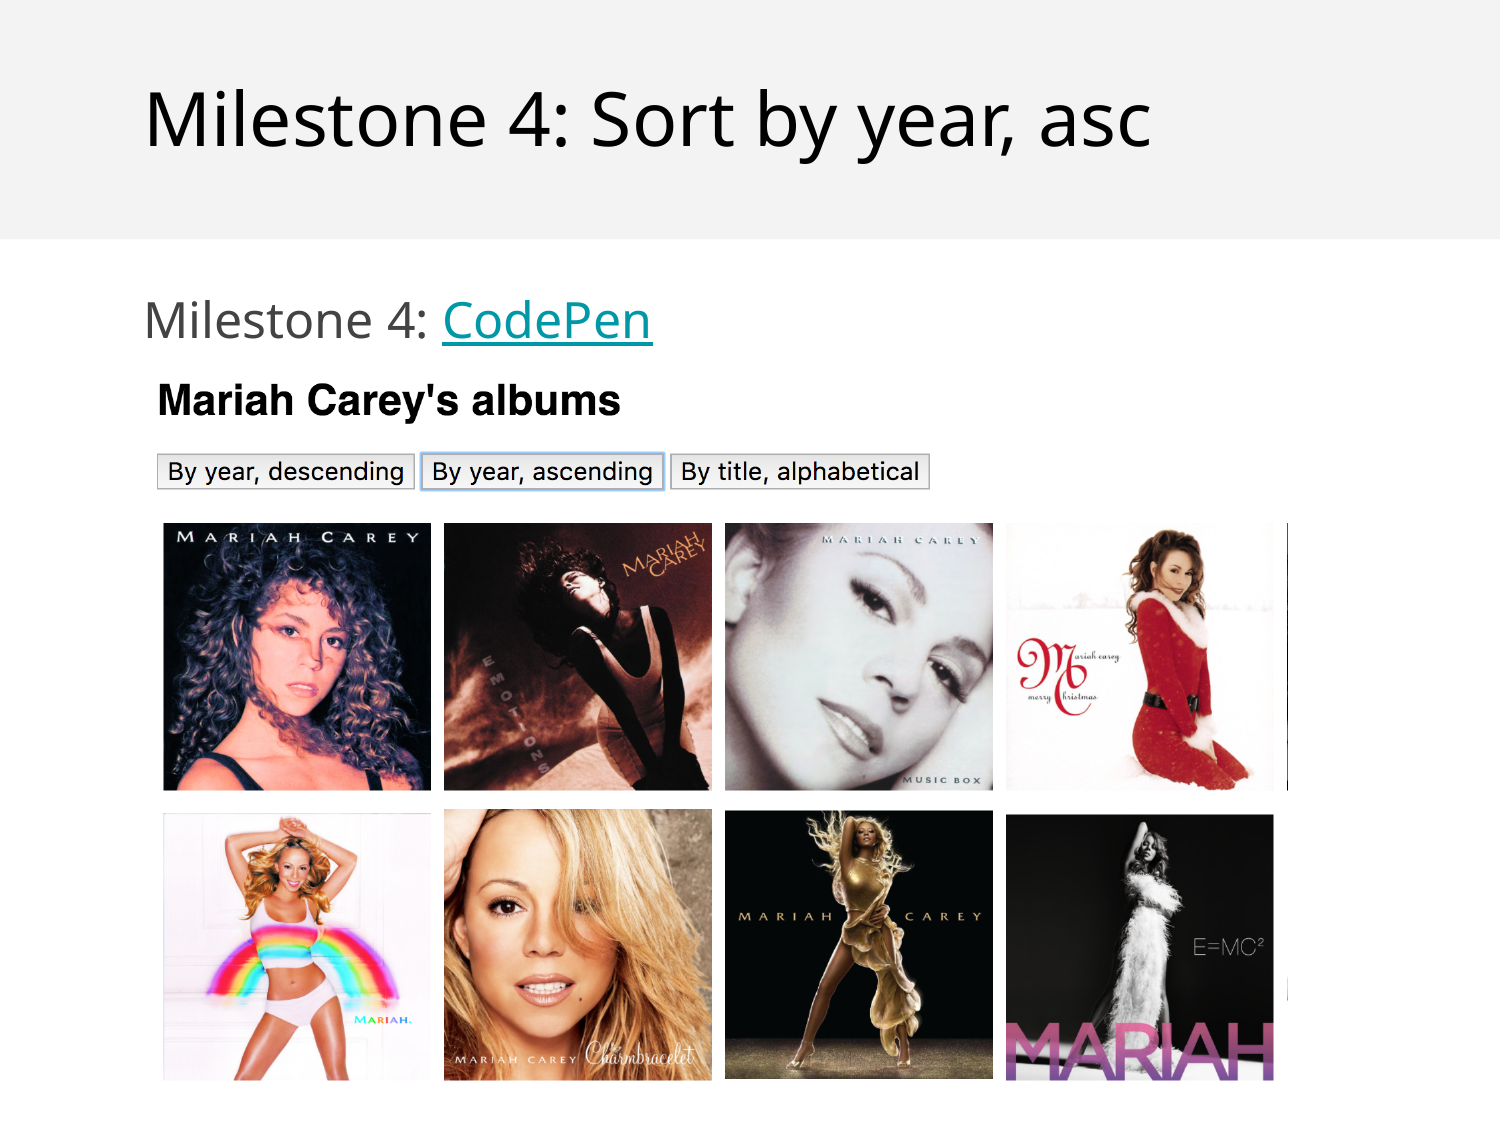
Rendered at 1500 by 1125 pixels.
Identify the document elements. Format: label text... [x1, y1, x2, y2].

list Milestone 4: CodePen [128, 262, 1372, 354]
title Milestone 4: Sort by year, asc [128, 56, 1372, 183]
picture [155, 373, 1288, 1096]
